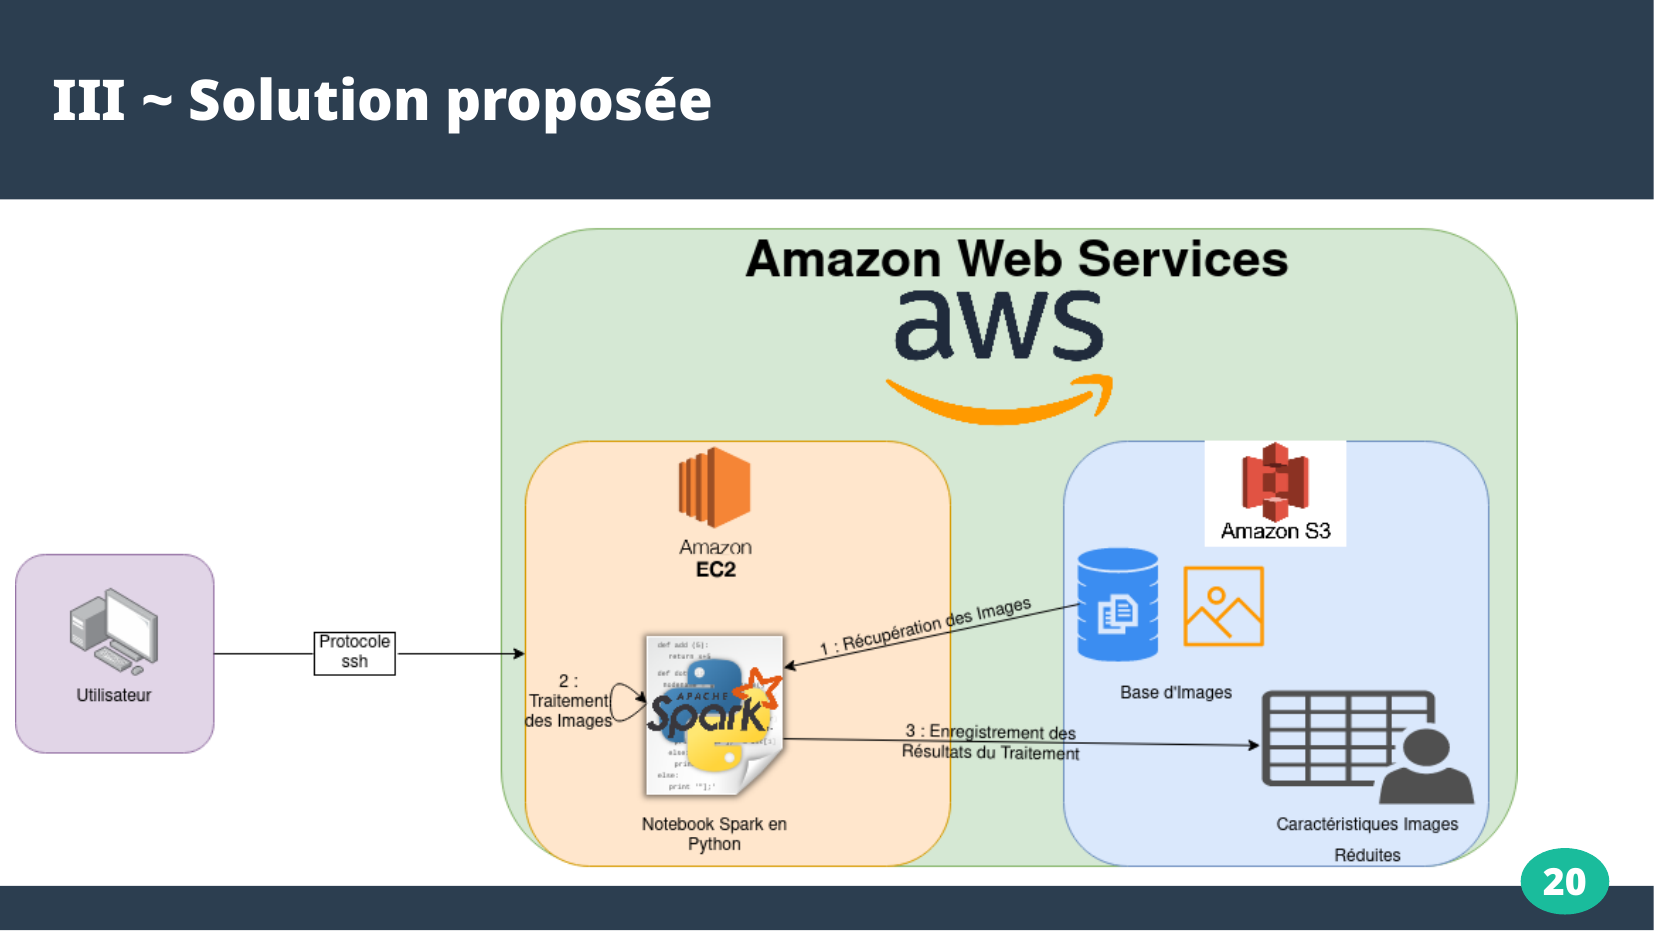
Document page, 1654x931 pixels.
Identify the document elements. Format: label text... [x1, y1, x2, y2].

picture [15, 200, 1518, 871]
title III ~ Solution proposée [0, 39, 1621, 158]
